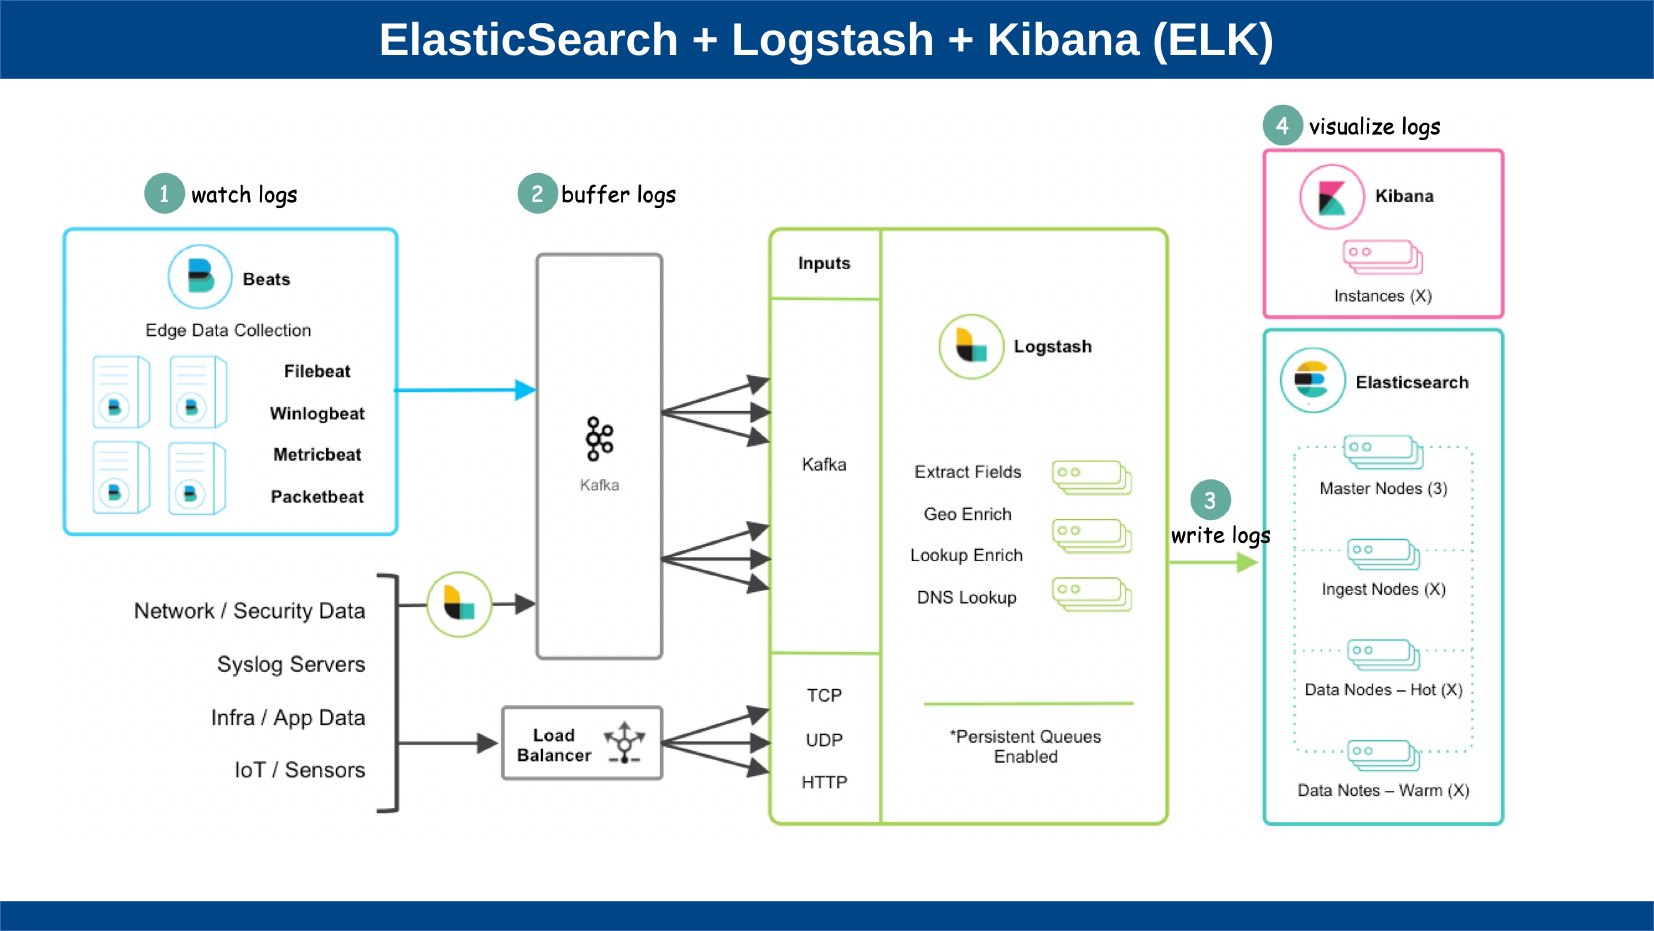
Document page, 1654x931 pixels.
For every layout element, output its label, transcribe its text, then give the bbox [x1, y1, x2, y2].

picture [54, 101, 1516, 847]
title ElasticSearch + Logstash + Kibana (ELK) [0, 0, 1654, 79]
